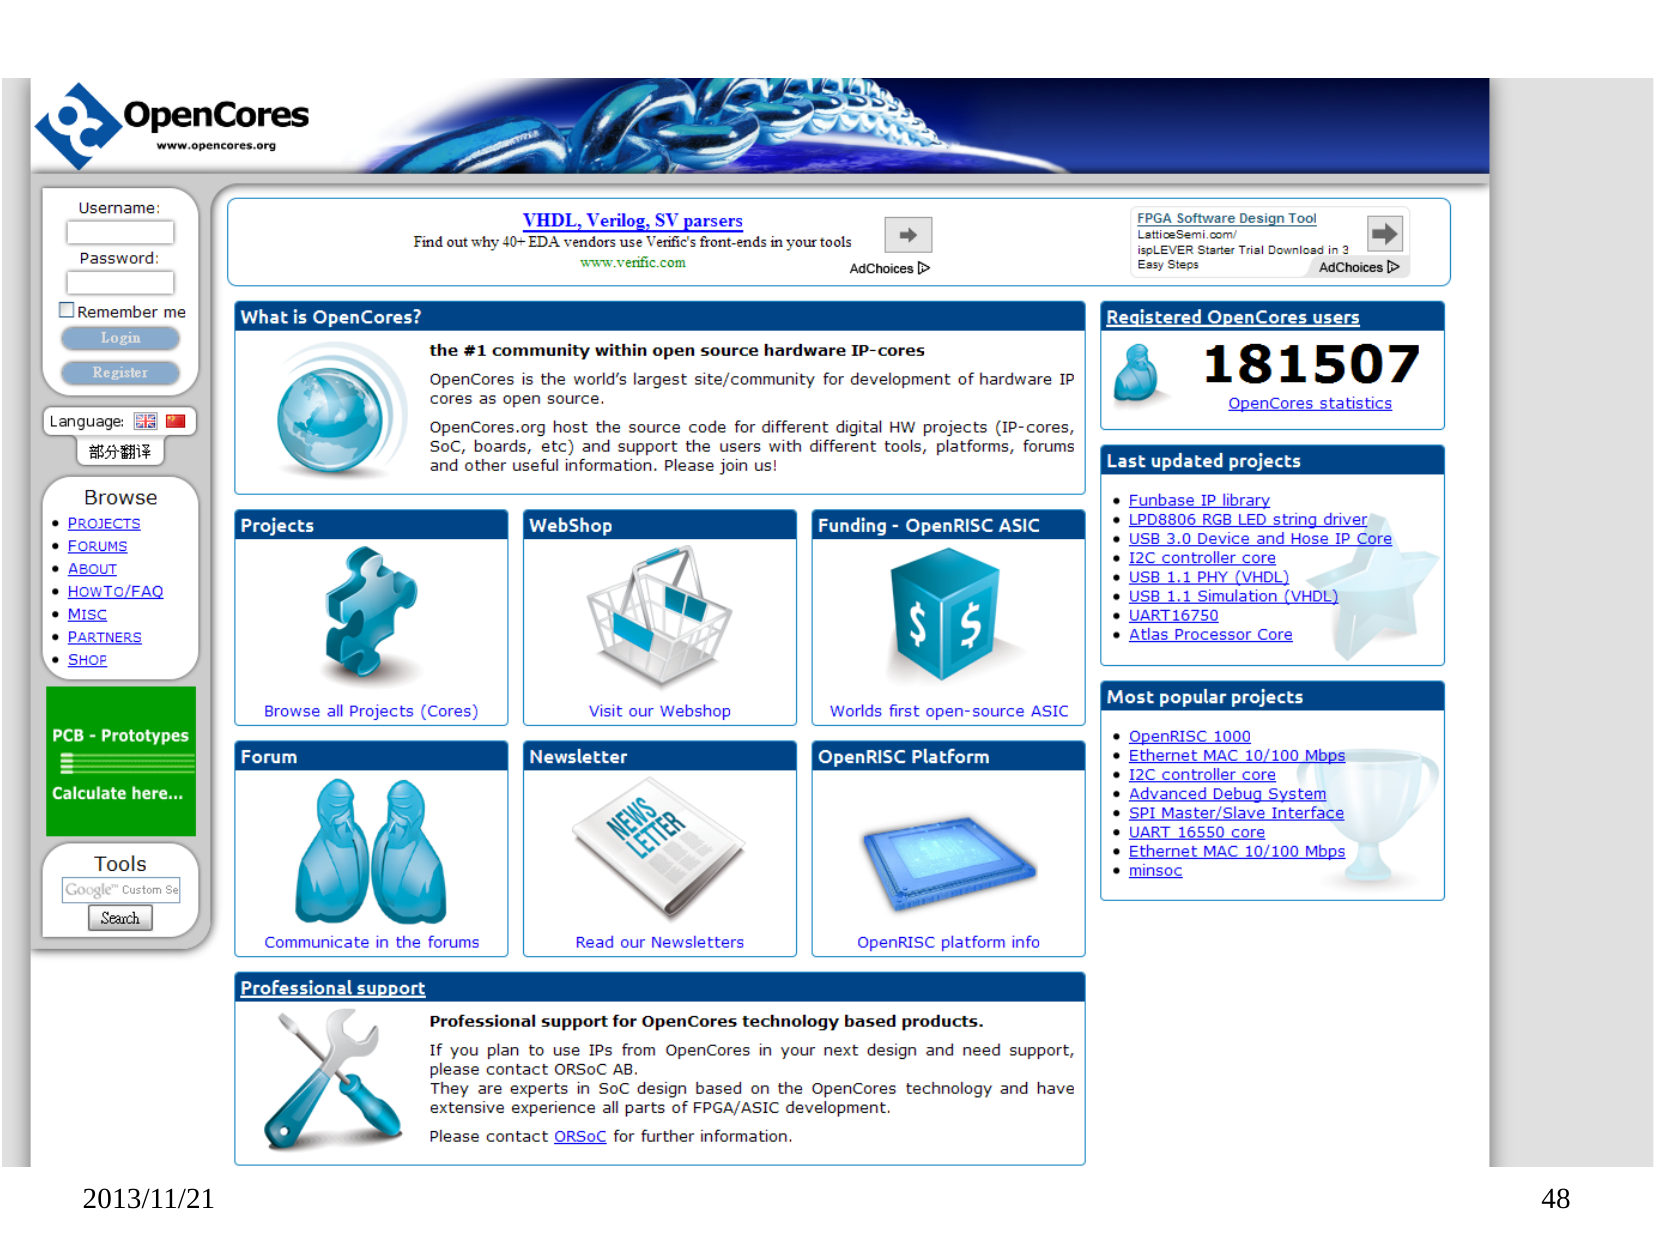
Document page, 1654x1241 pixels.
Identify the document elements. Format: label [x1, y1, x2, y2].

picture [2, 78, 1654, 1167]
